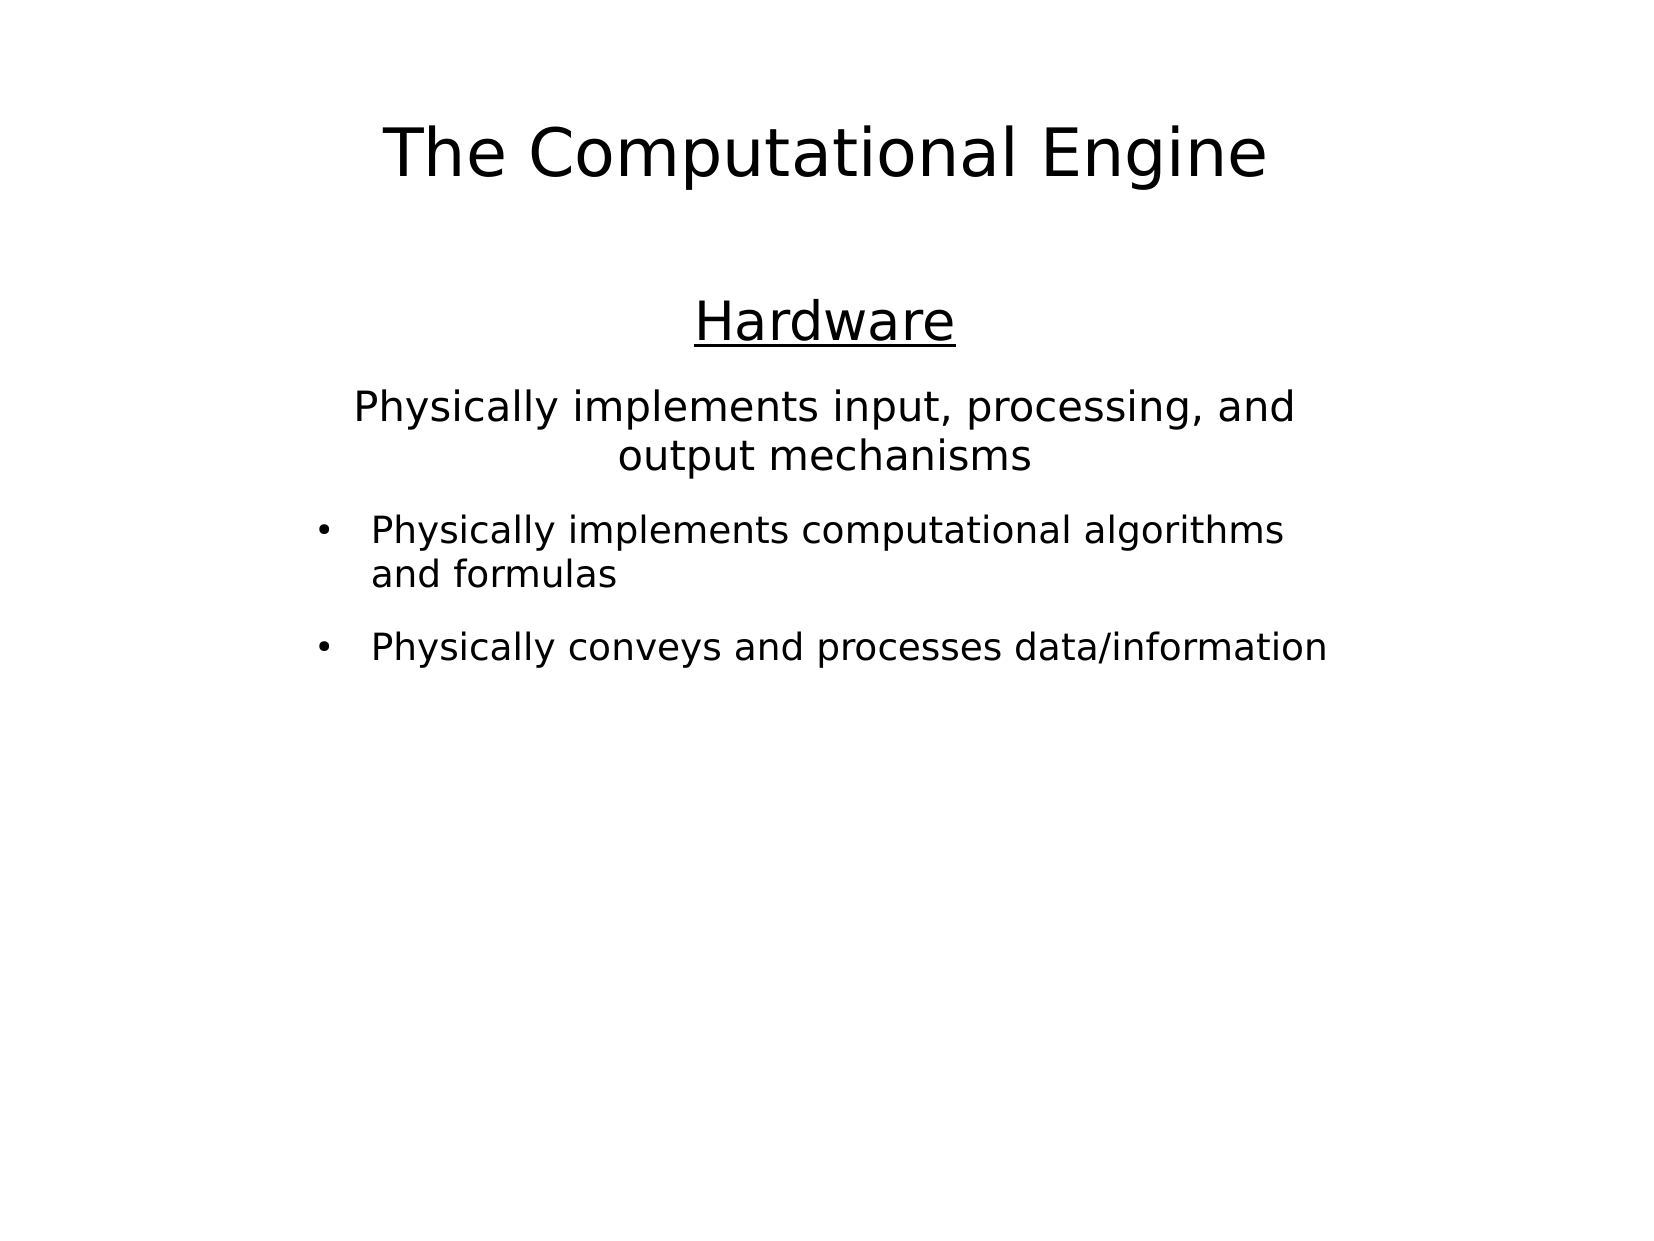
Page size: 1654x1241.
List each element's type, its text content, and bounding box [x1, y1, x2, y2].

list Hardware Physically implements input, processing, and output mechanisms Physically implements computational algorithms and formulas Physically conveys and processes data/information [300, 290, 1351, 1201]
title The Computational Engine [82, 49, 1571, 257]
